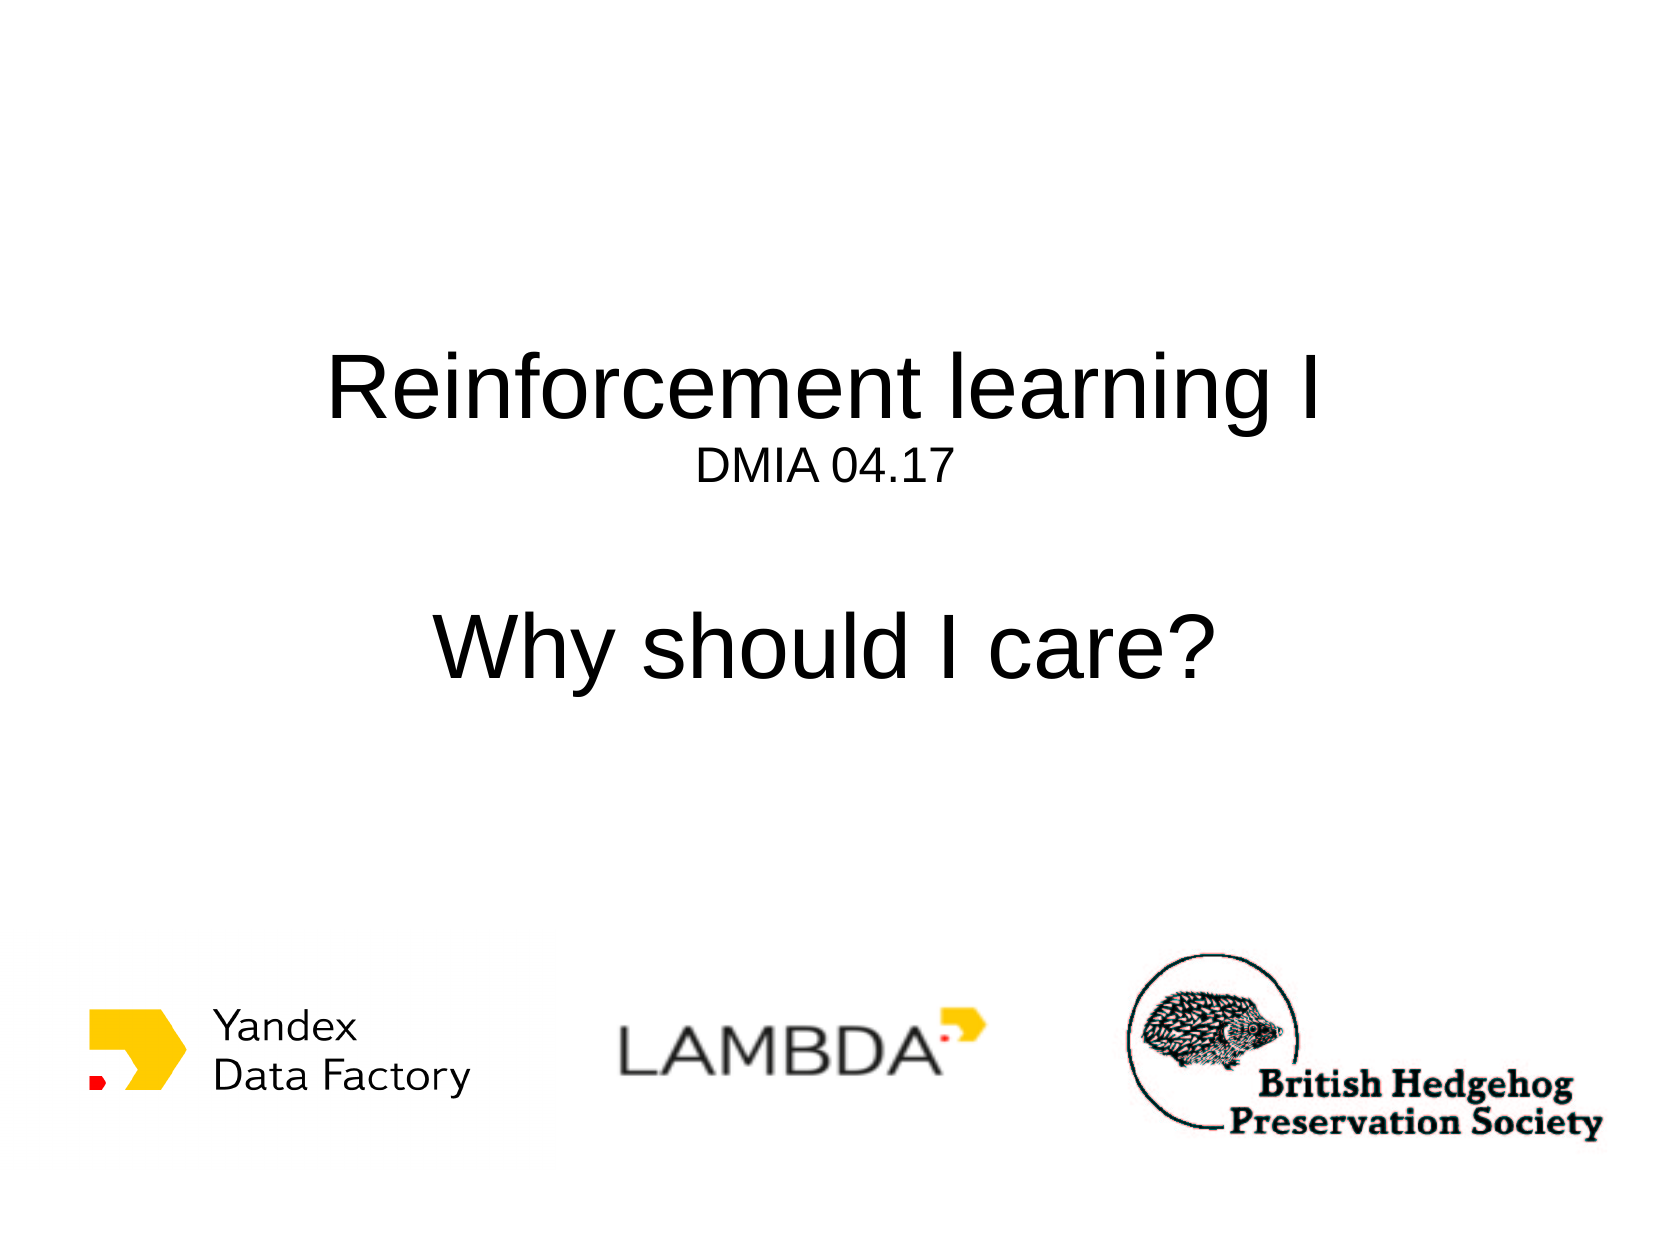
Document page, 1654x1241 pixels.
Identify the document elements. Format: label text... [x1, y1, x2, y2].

picture [585, 872, 1006, 1213]
picture [0, 929, 556, 1171]
text_box Reinforcement learning I DMIA 04.17 Why should I care? [0, 311, 1654, 723]
picture [1050, 869, 1654, 1241]
